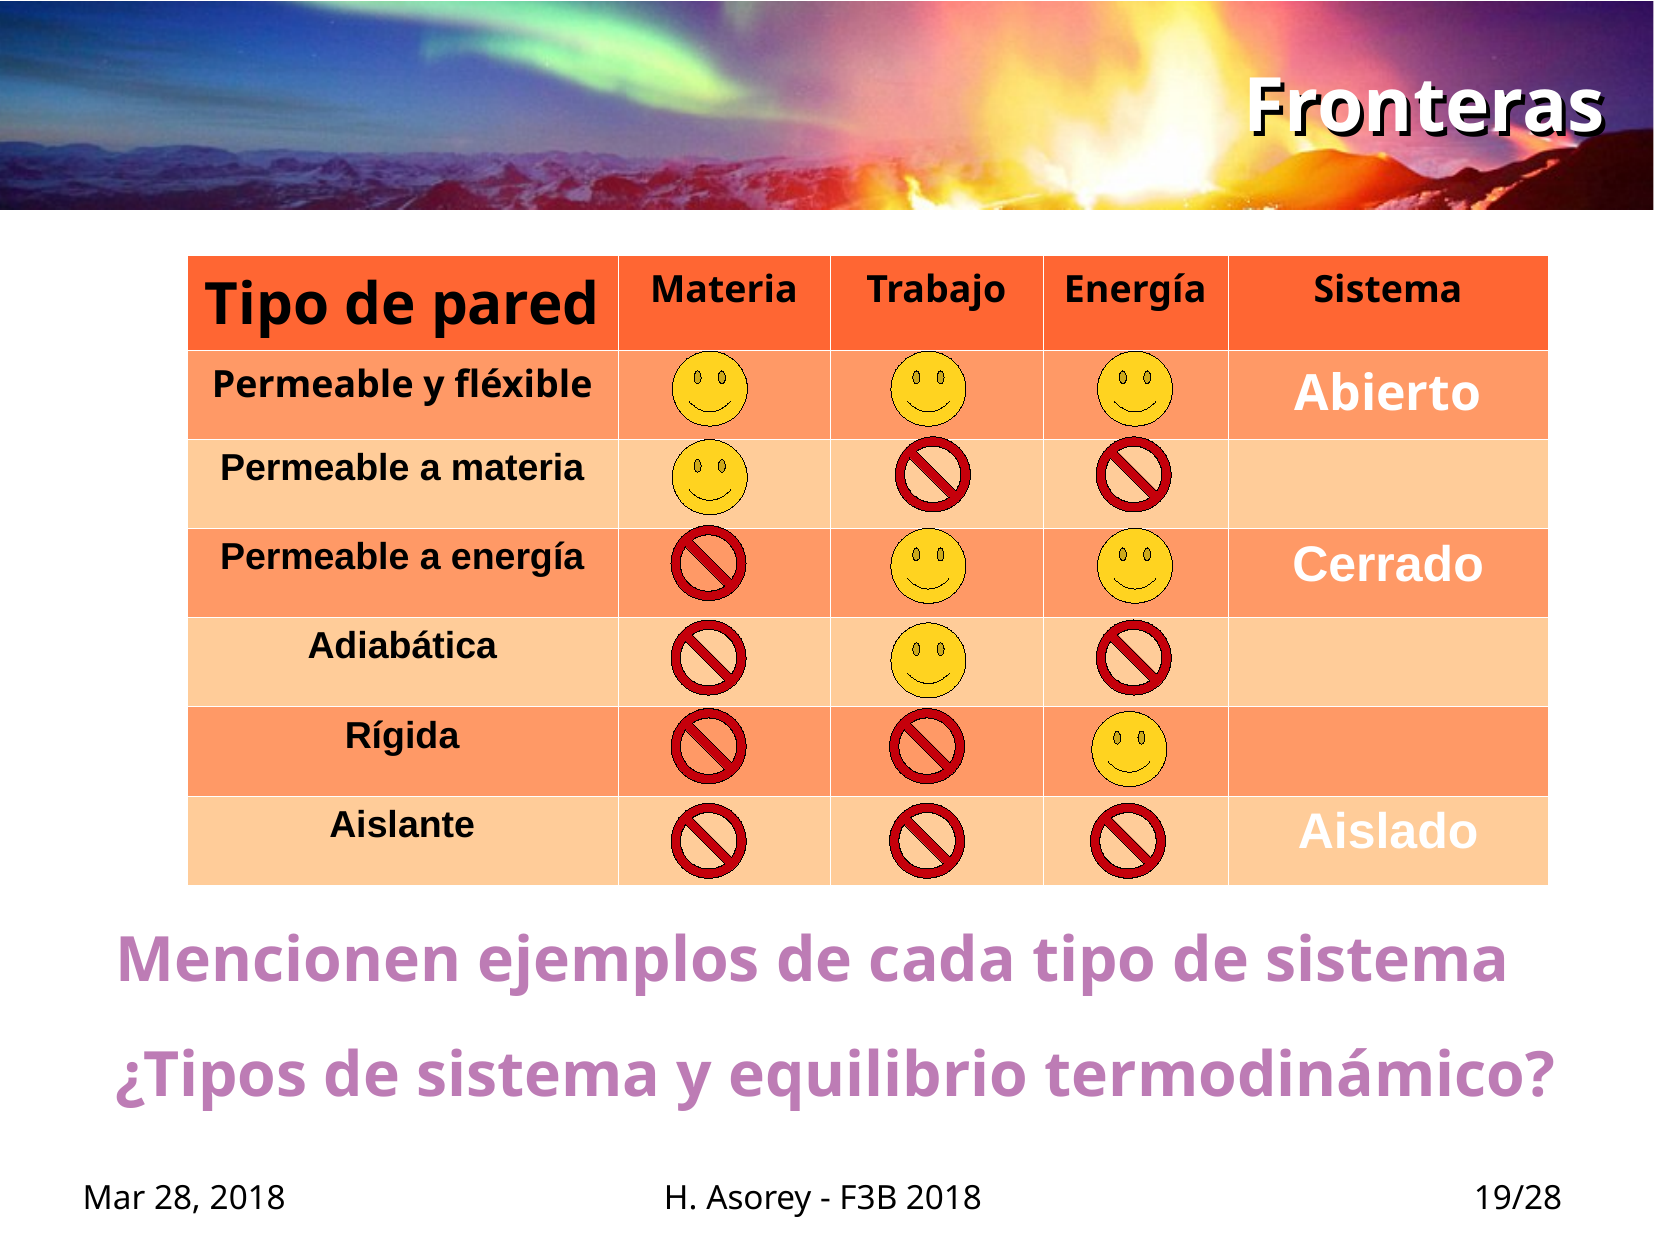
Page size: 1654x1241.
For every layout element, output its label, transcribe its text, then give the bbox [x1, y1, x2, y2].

text_box [1096, 619, 1172, 696]
text_box [1097, 351, 1173, 427]
table_cell [1118, 447, 1161, 490]
table_cell [694, 535, 736, 578]
text_box [895, 436, 971, 512]
table_cell [831, 440, 1043, 528]
text_box [672, 351, 748, 427]
text_box [890, 622, 966, 698]
text_box [671, 620, 747, 696]
table_cell [619, 707, 830, 796]
table_cell [1044, 707, 1228, 796]
table_cell [619, 529, 830, 617]
picture [0, 1, 1654, 210]
table_cell Rígida [188, 707, 618, 796]
table_cell [1044, 529, 1228, 617]
table_cell [619, 618, 830, 706]
text_box [890, 351, 966, 427]
text_box [890, 528, 966, 604]
table_cell [1044, 440, 1228, 528]
text_box [670, 525, 747, 601]
table_cell Aislado [1229, 797, 1548, 885]
text_box [1097, 528, 1173, 604]
text_box [671, 803, 747, 879]
table_header Tipo de pared [188, 256, 618, 350]
table_cell [1106, 459, 1148, 502]
text_box [889, 803, 965, 879]
table_cell [831, 707, 1043, 796]
table_header Sistema [1229, 256, 1548, 350]
table_cell Permeable y fléxible [188, 351, 618, 439]
text_box [671, 708, 747, 784]
table_cell [1044, 351, 1228, 439]
table_cell [918, 447, 960, 489]
table_cell Abierto [1229, 351, 1548, 439]
table_cell [831, 351, 1043, 439]
table_header Materia [619, 256, 830, 350]
table_cell [831, 797, 1043, 885]
table_cell Aislante [188, 797, 618, 885]
table_cell [619, 440, 830, 528]
title Fronteras [45, 15, 1606, 191]
table_cell [681, 548, 723, 591]
table_cell [1229, 440, 1548, 528]
table_header Energía [1044, 256, 1228, 350]
table_cell Adiabática [188, 618, 618, 706]
table_cell [1044, 797, 1228, 885]
list Mencionen ejemplos de cada tipo de sistema ¿Tipos de sistema y equilibrio termodinámico? [45, 915, 1606, 1185]
table_cell Permeable a energía [188, 529, 618, 617]
table_cell [905, 460, 947, 502]
table_cell [831, 529, 1043, 617]
text_box [889, 708, 965, 784]
text_box [672, 439, 748, 515]
table_cell Cerrado [1229, 529, 1548, 617]
table_header Trabajo [831, 256, 1043, 350]
table_cell Permeable a materia [188, 440, 618, 528]
table_cell [831, 618, 1043, 706]
text_box [1090, 803, 1166, 879]
text_box [1096, 436, 1172, 512]
table_cell [1229, 618, 1548, 706]
table_cell [1044, 618, 1228, 706]
table_cell [619, 797, 830, 885]
table_cell [1229, 707, 1548, 796]
text_box [1091, 711, 1167, 787]
table_cell [619, 351, 830, 439]
